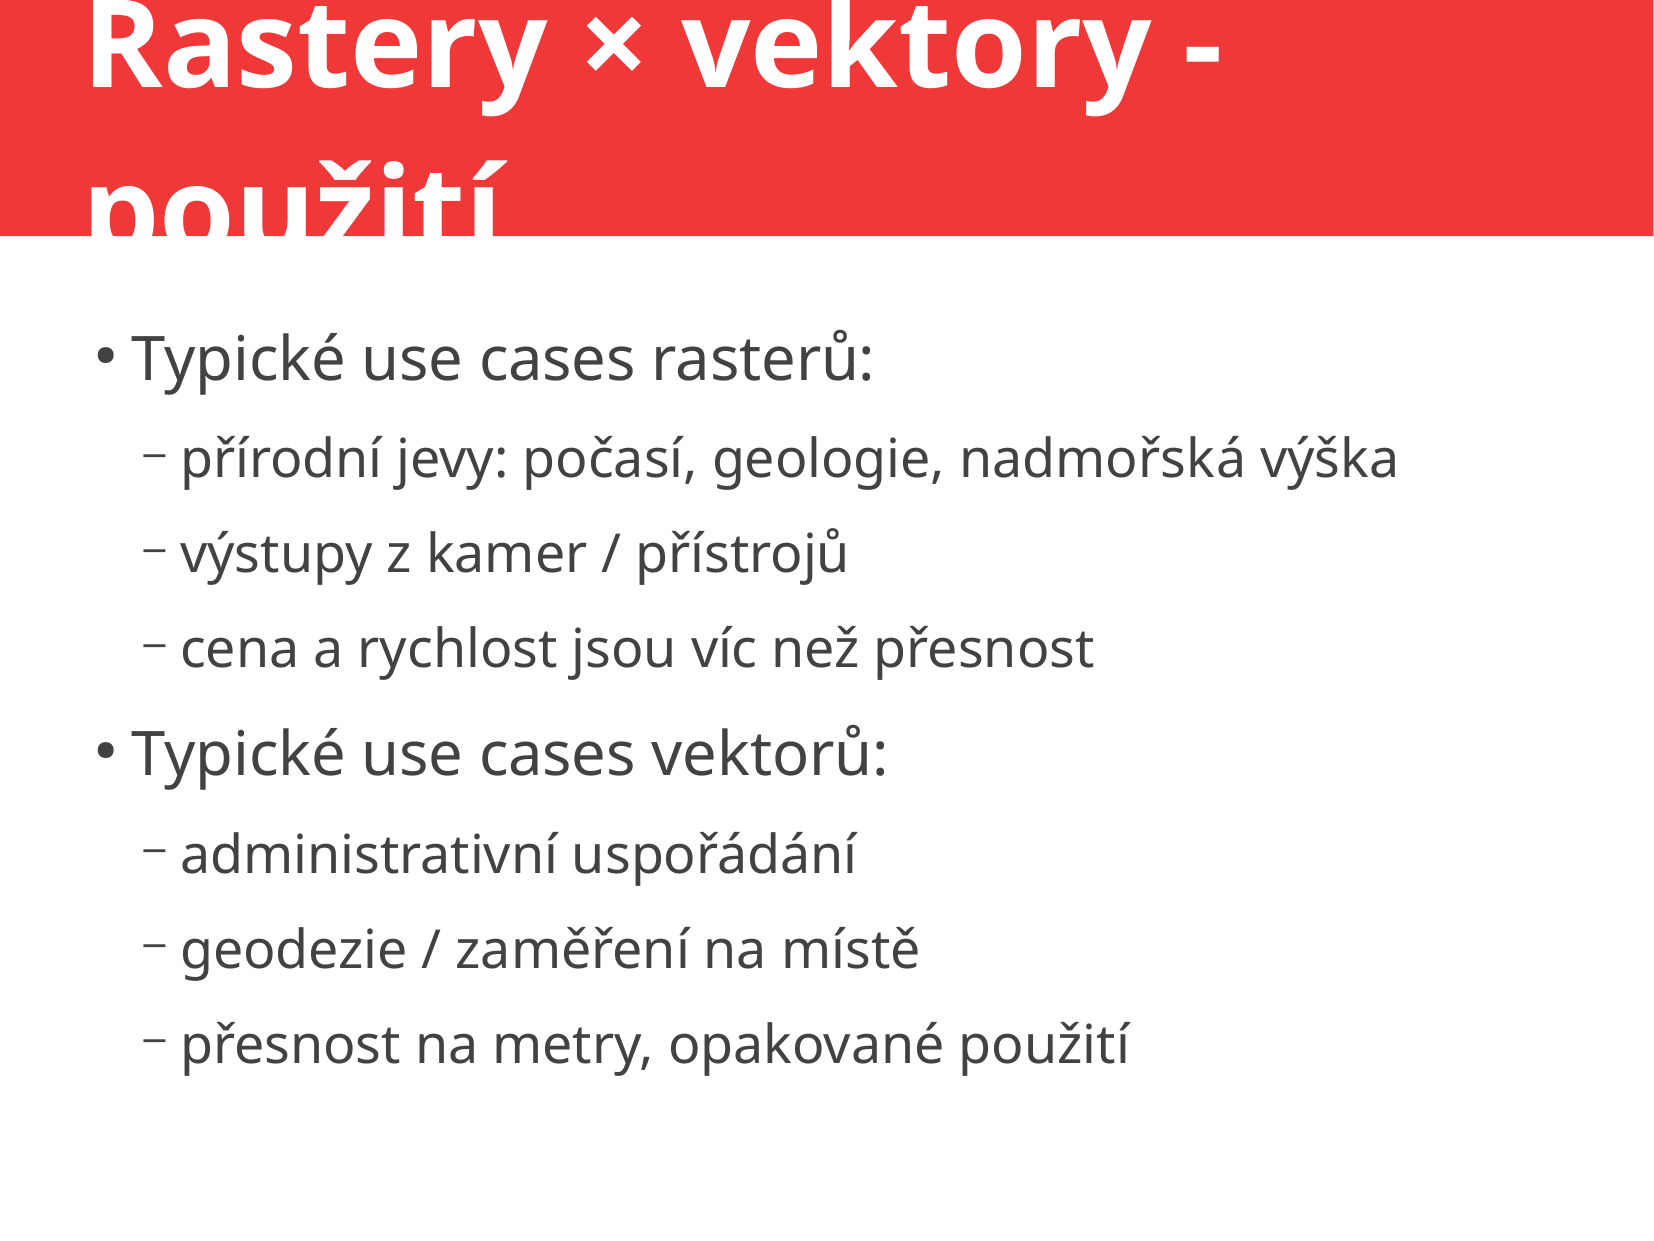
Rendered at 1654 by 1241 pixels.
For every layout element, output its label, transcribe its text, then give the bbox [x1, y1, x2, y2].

list Typické use cases rasterů: přírodní jevy: počasí, geologie, nadmořská výška výstupy z kamer / přístrojů cena a rychlost jsou víc než přesnost Typické use cases vektorů: administrativní uspořádání geodezie / zaměření na místě přesnost na metry, opakované použití [82, 314, 1563, 1080]
title Rastery × vektory - použití [82, 19, 1571, 227]
